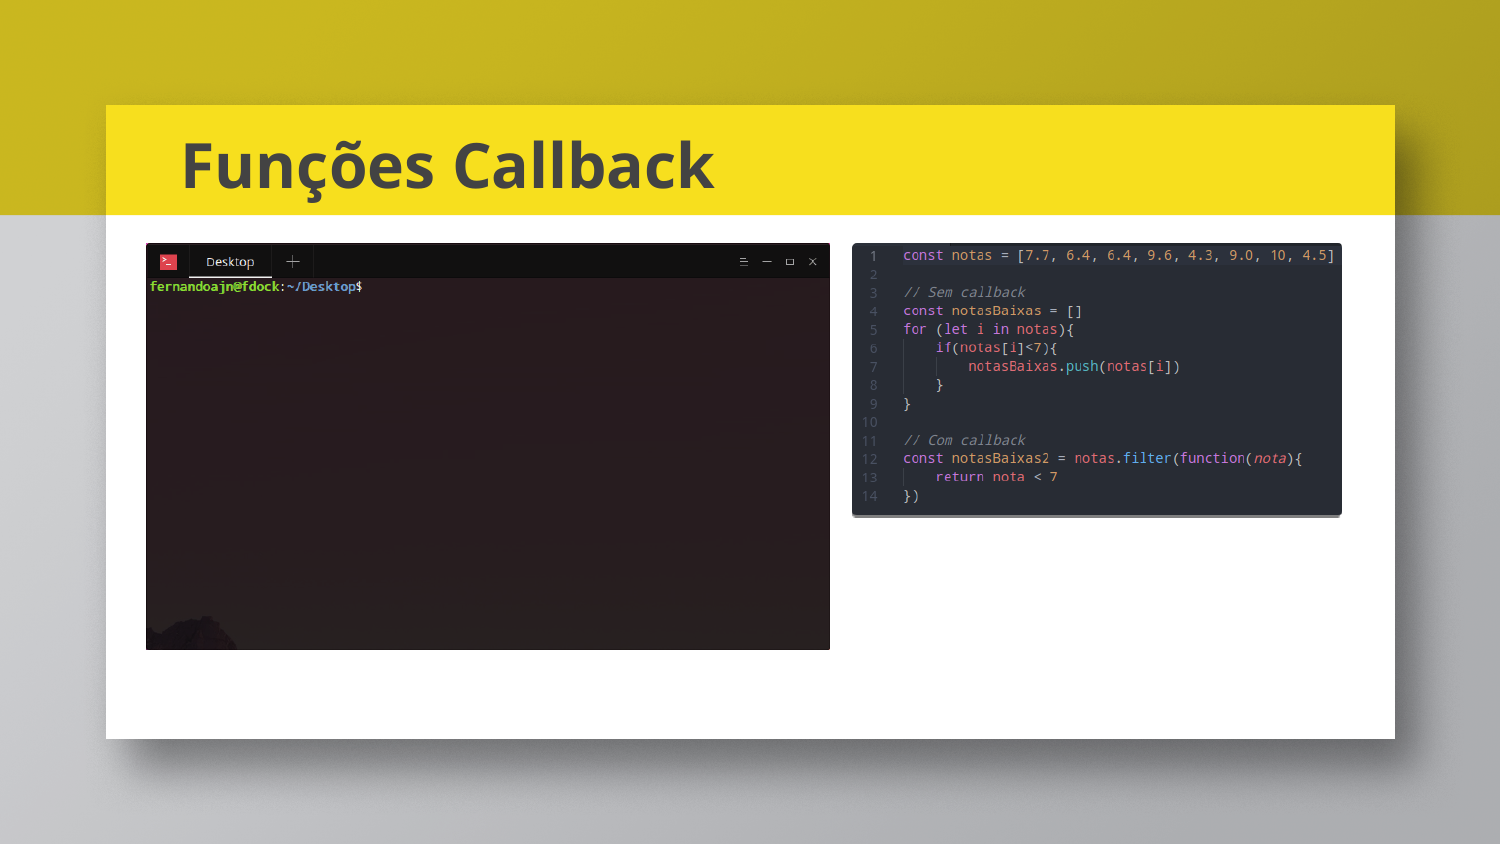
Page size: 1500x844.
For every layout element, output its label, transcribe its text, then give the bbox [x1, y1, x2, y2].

picture [0, 0, 1500, 844]
text_box “Chamar de volta”; Voltadas ao padrão Observer. [154, 243, 853, 700]
title Funções Callback [165, 106, 1336, 217]
